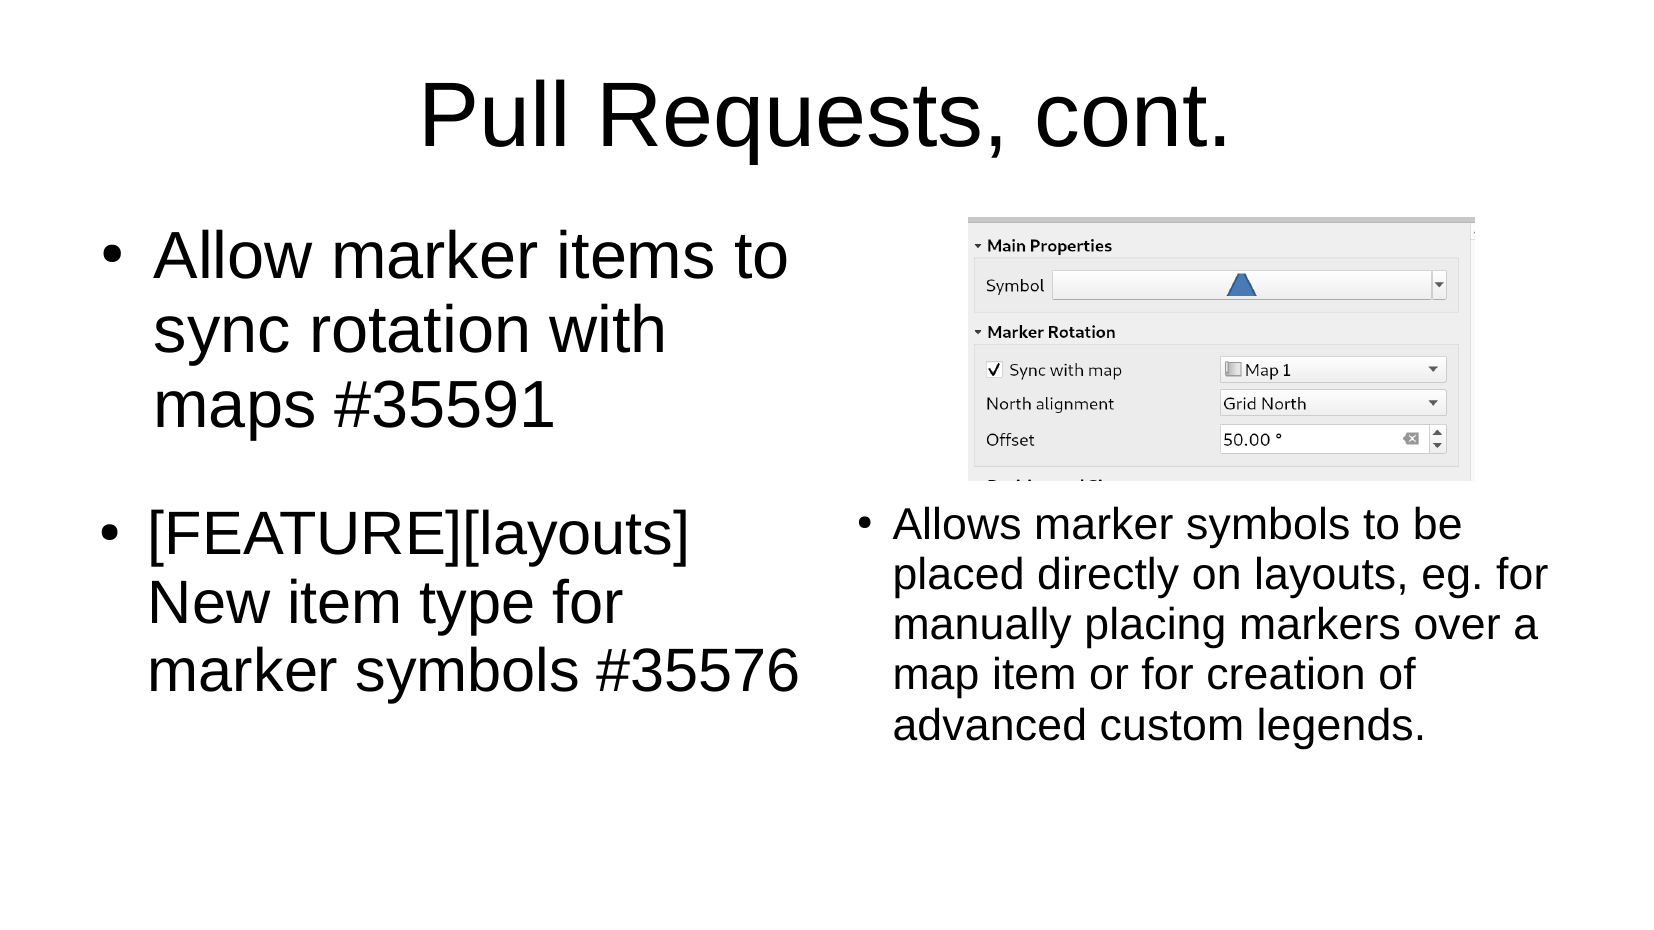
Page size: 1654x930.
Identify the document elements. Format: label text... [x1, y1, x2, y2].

list Allows marker symbols to be placed directly on layouts, eg. for manually placing markers over a map item or for creation of advanced custom legends. [844, 499, 1571, 757]
picture [968, 217, 1475, 481]
title Pull Requests, cont. [82, 37, 1571, 193]
list [FEATURE][layouts] New item type for marker symbols #35576 [82, 499, 809, 757]
list Allow marker items to sync rotation with maps #35591 [82, 217, 809, 475]
